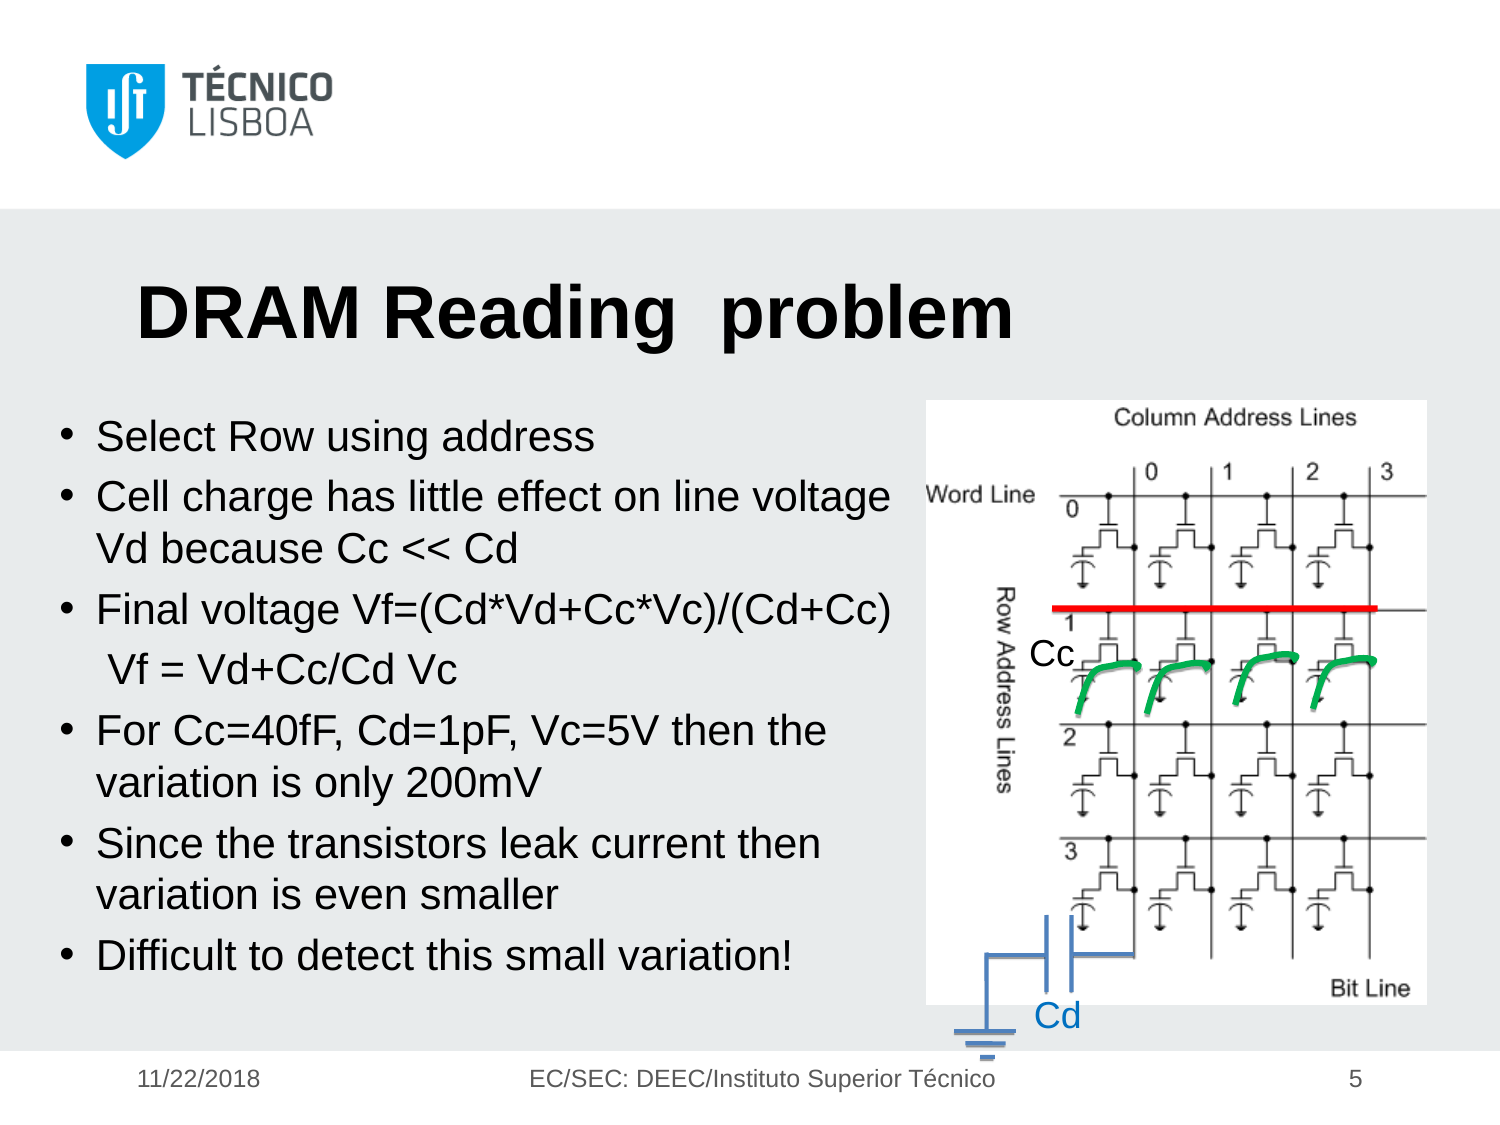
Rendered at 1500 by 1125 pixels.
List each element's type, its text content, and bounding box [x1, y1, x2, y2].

list Select Row using address Cell charge has little effect on line voltage Vd because Cc << Cd Final voltage Vf=(Cd*Vd+Cc*Vc)/(Cd+Cc) Vf = Vd+Cc/Cd Vc For Cc=40fF, Cd=1pF, Vc=5V then the variation is only 200mV Since the transistors leak current then variation is even smaller Difficult to detect this small variation! [44, 400, 909, 1005]
text_box Cd [1019, 983, 1097, 1044]
slide_number 11/22/2018 [121, 1052, 425, 1103]
footer EC/SEC: DEEC/Instituto Superior Técnico [512, 1052, 1021, 1103]
slide_number <number> [1077, 1052, 1378, 1103]
title DRAM Reading problem [121, 237, 1378, 381]
picture [0, 0, 1500, 1125]
text_box Cc [1014, 621, 1090, 682]
